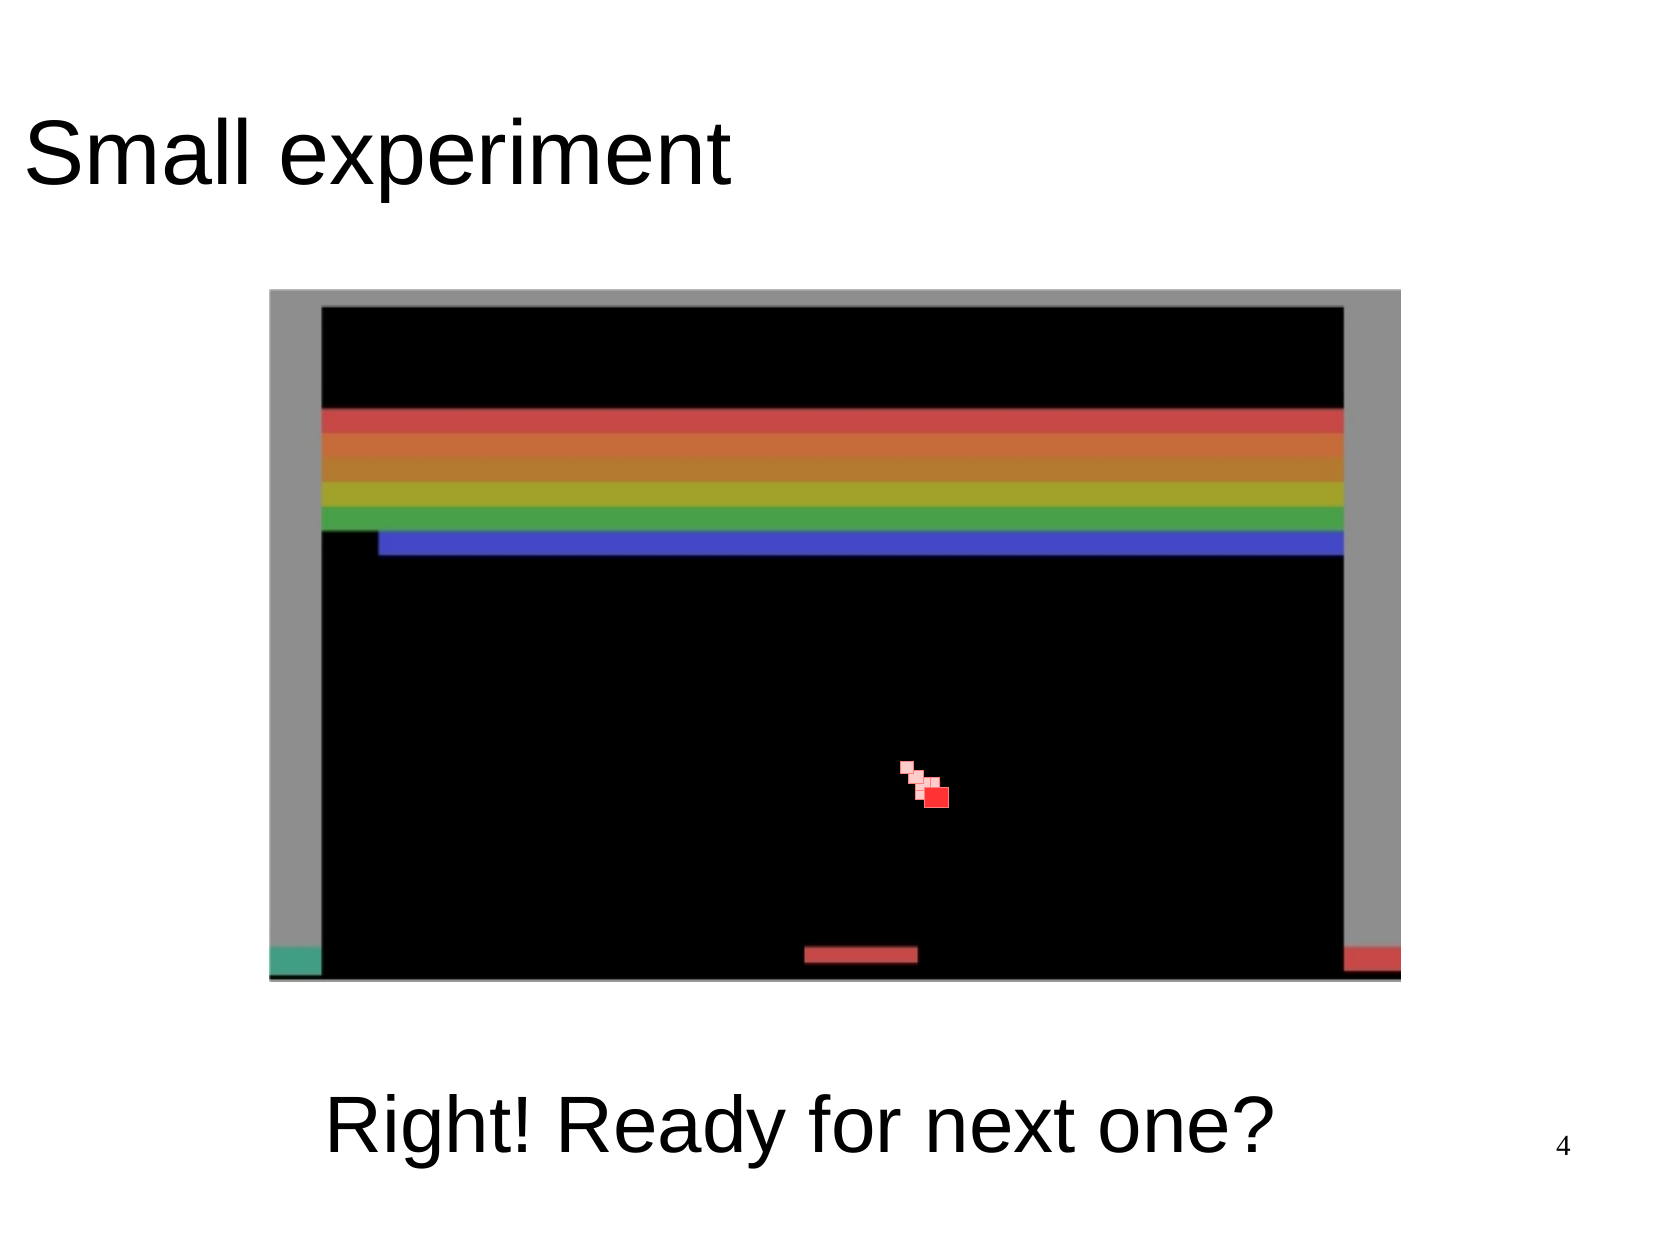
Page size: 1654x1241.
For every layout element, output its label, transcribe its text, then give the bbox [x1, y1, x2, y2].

text_box [900, 761, 949, 808]
list Right! Ready for next one? [268, 1080, 1532, 1171]
picture [269, 289, 1401, 982]
title Small experiment [23, 49, 1512, 257]
